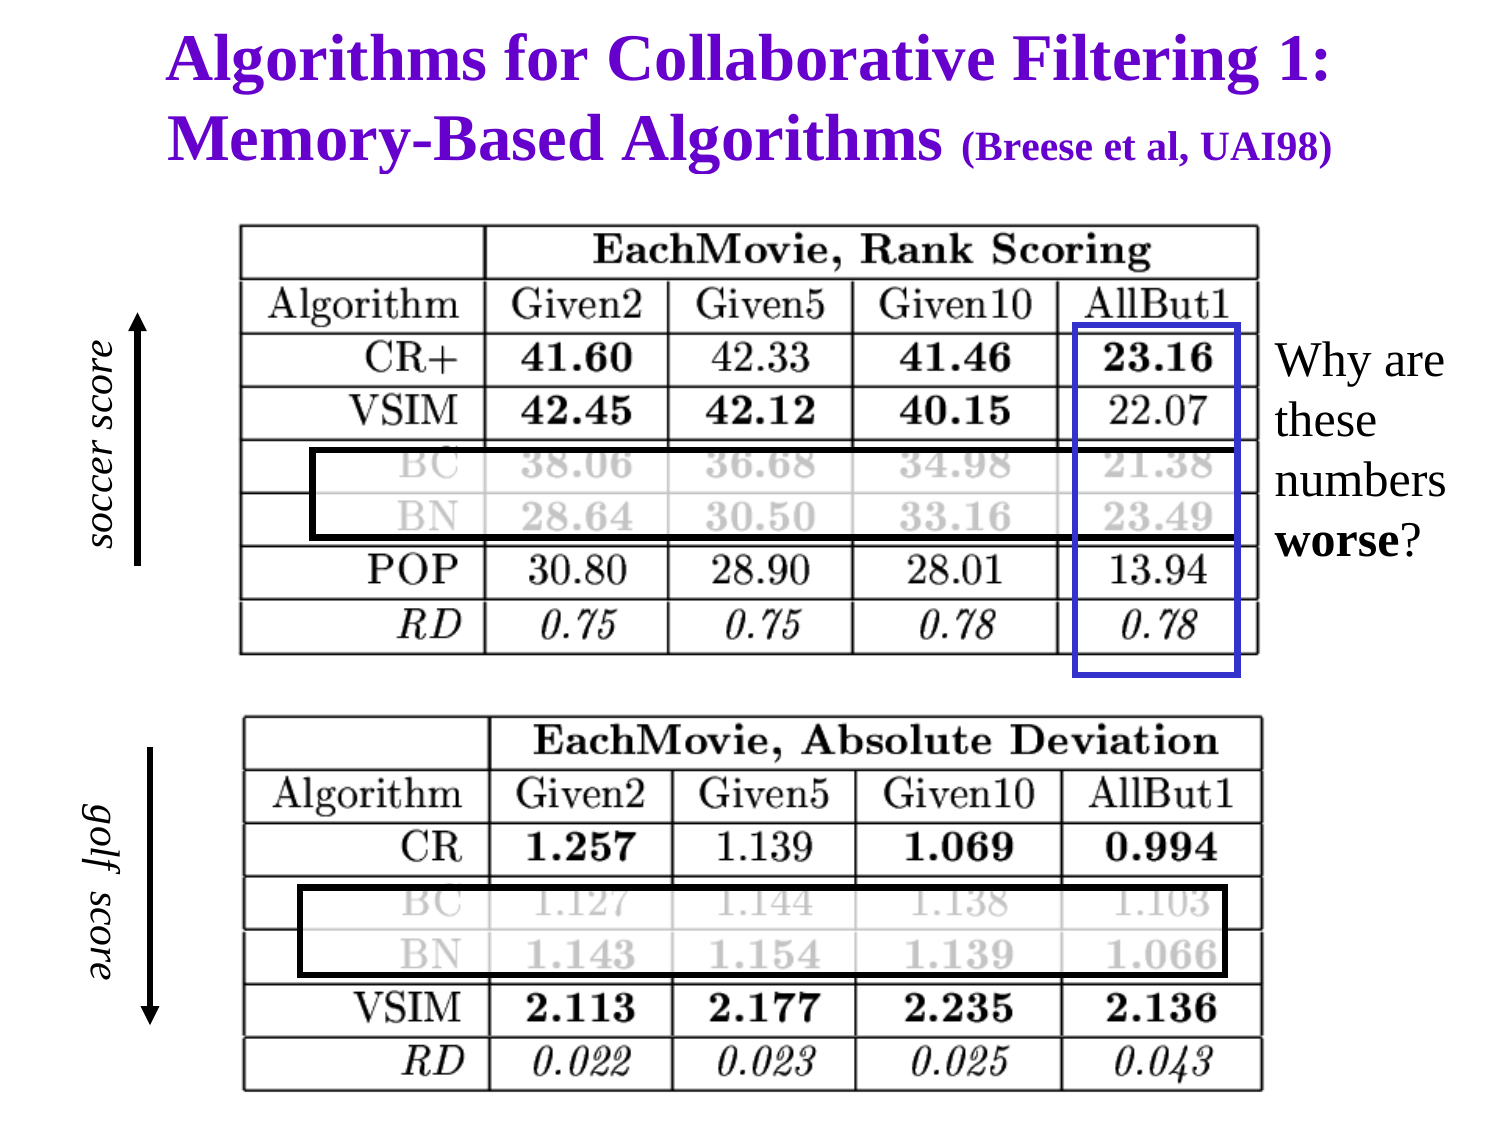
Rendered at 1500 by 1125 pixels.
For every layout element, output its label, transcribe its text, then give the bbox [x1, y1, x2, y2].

text_box [299, 887, 1225, 976]
text_box Why are these numbers worse? [1259, 319, 1463, 575]
text_box [312, 450, 1072, 538]
title Algorithms for Collaborative Filtering 1: Memory-Based Algorithms (Breese et al, UAI98) [112, 0, 1388, 188]
text_box soccer score [62, 324, 128, 565]
picture [212, 174, 1313, 1125]
text_box [1078, 450, 1234, 538]
text_box golf score [74, 790, 141, 997]
